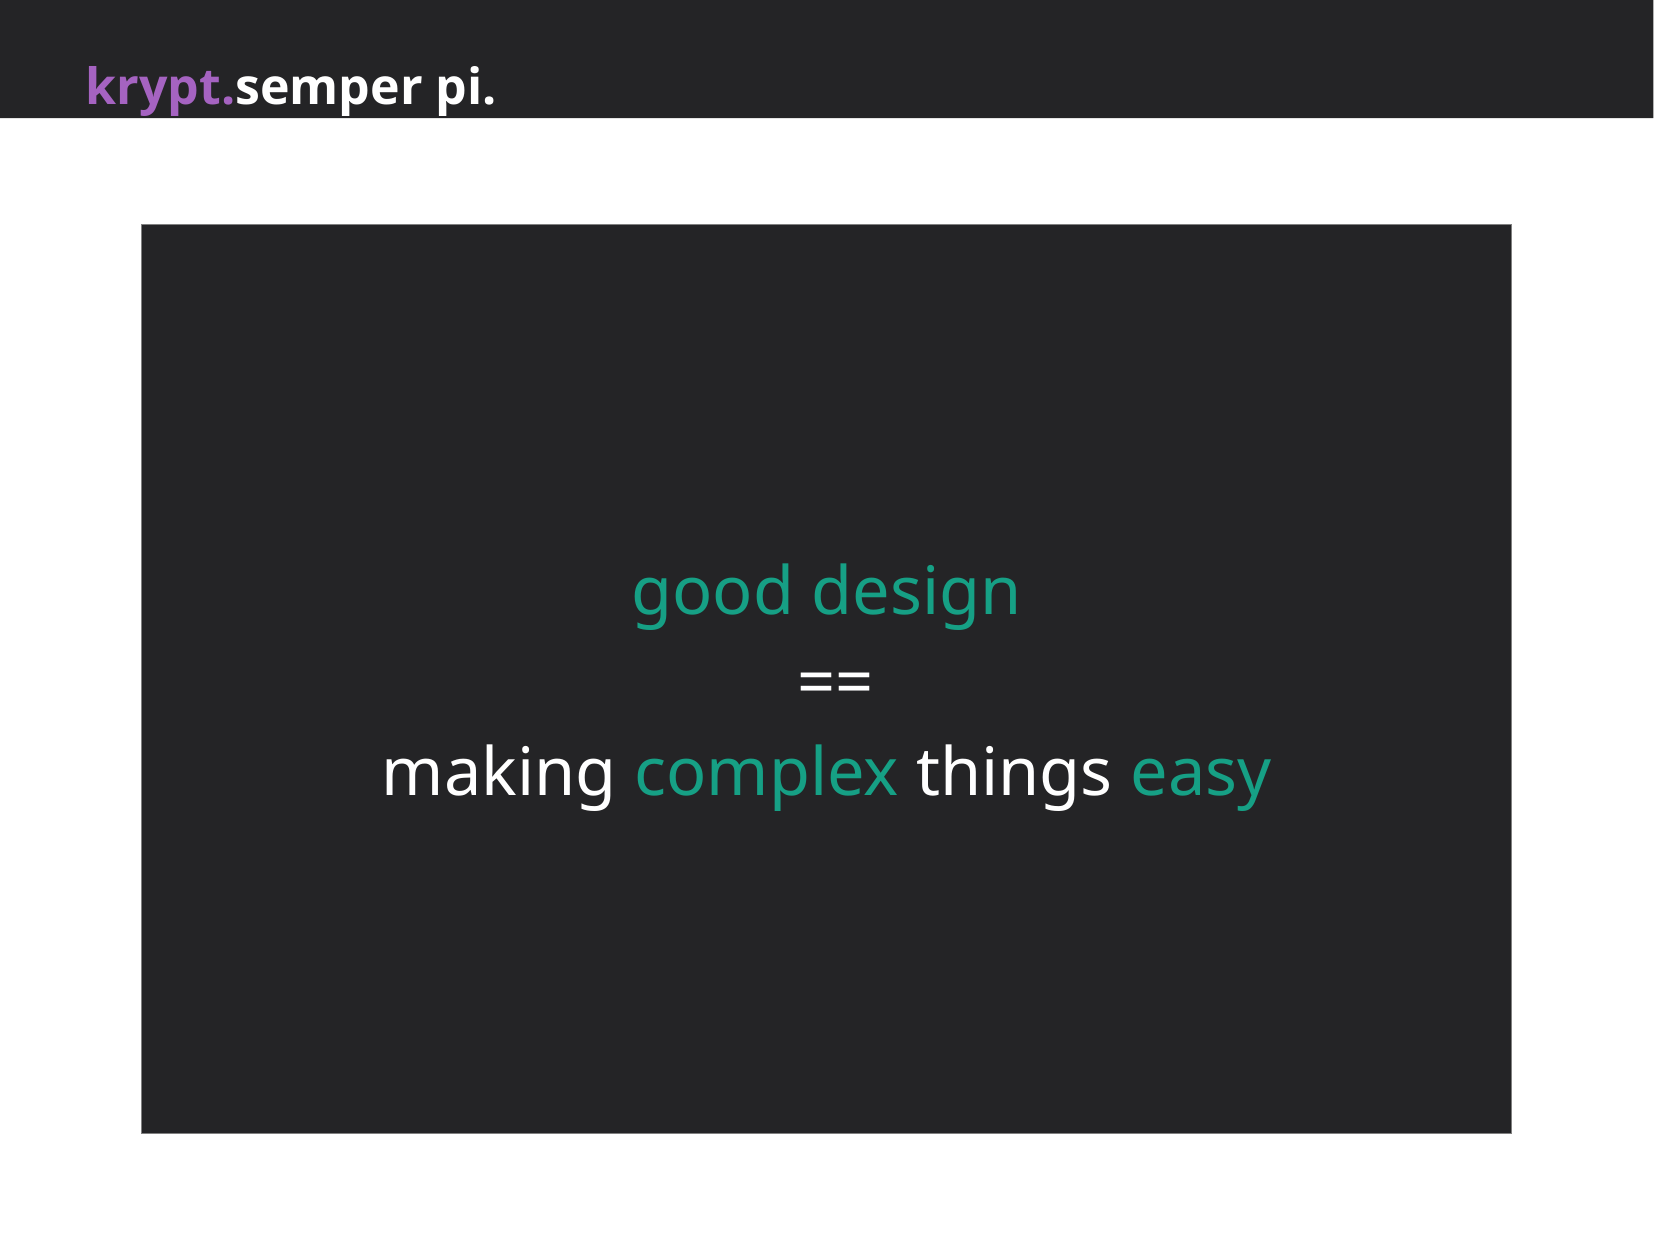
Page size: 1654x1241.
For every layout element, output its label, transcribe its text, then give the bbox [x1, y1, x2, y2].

text_box krypt.semper pi. [70, 43, 544, 119]
text_box good design == making complex things easy [141, 224, 1512, 1134]
text_box [0, 0, 1654, 119]
